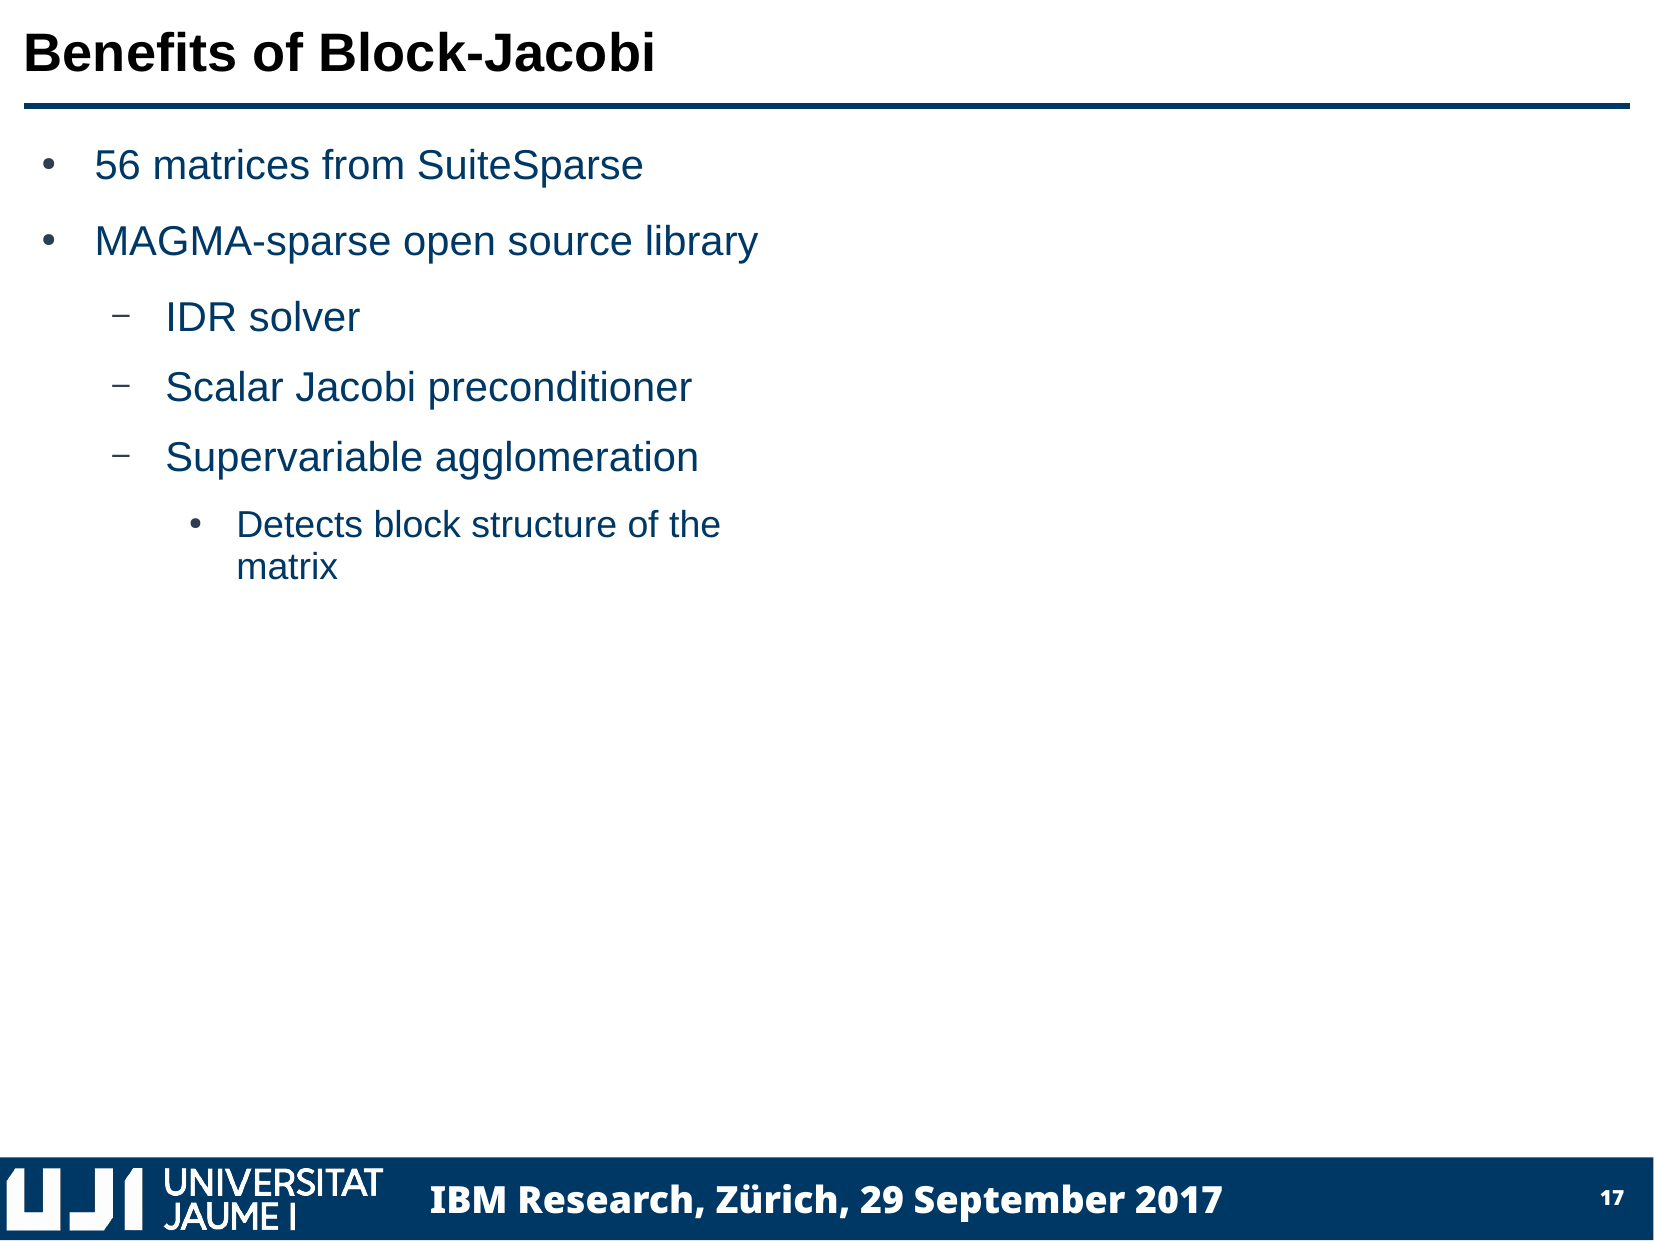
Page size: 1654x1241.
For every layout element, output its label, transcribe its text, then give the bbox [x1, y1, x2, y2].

picture [0, 1158, 390, 1241]
title Benefits of Block-Jacobi [23, 0, 1630, 107]
list 56 matrices from SuiteSparse MAGMA-sparse open source library IDR solver Scalar Jacobi preconditioner Supervariable agglomeration Detects block structure of the matrix [23, 141, 808, 1134]
